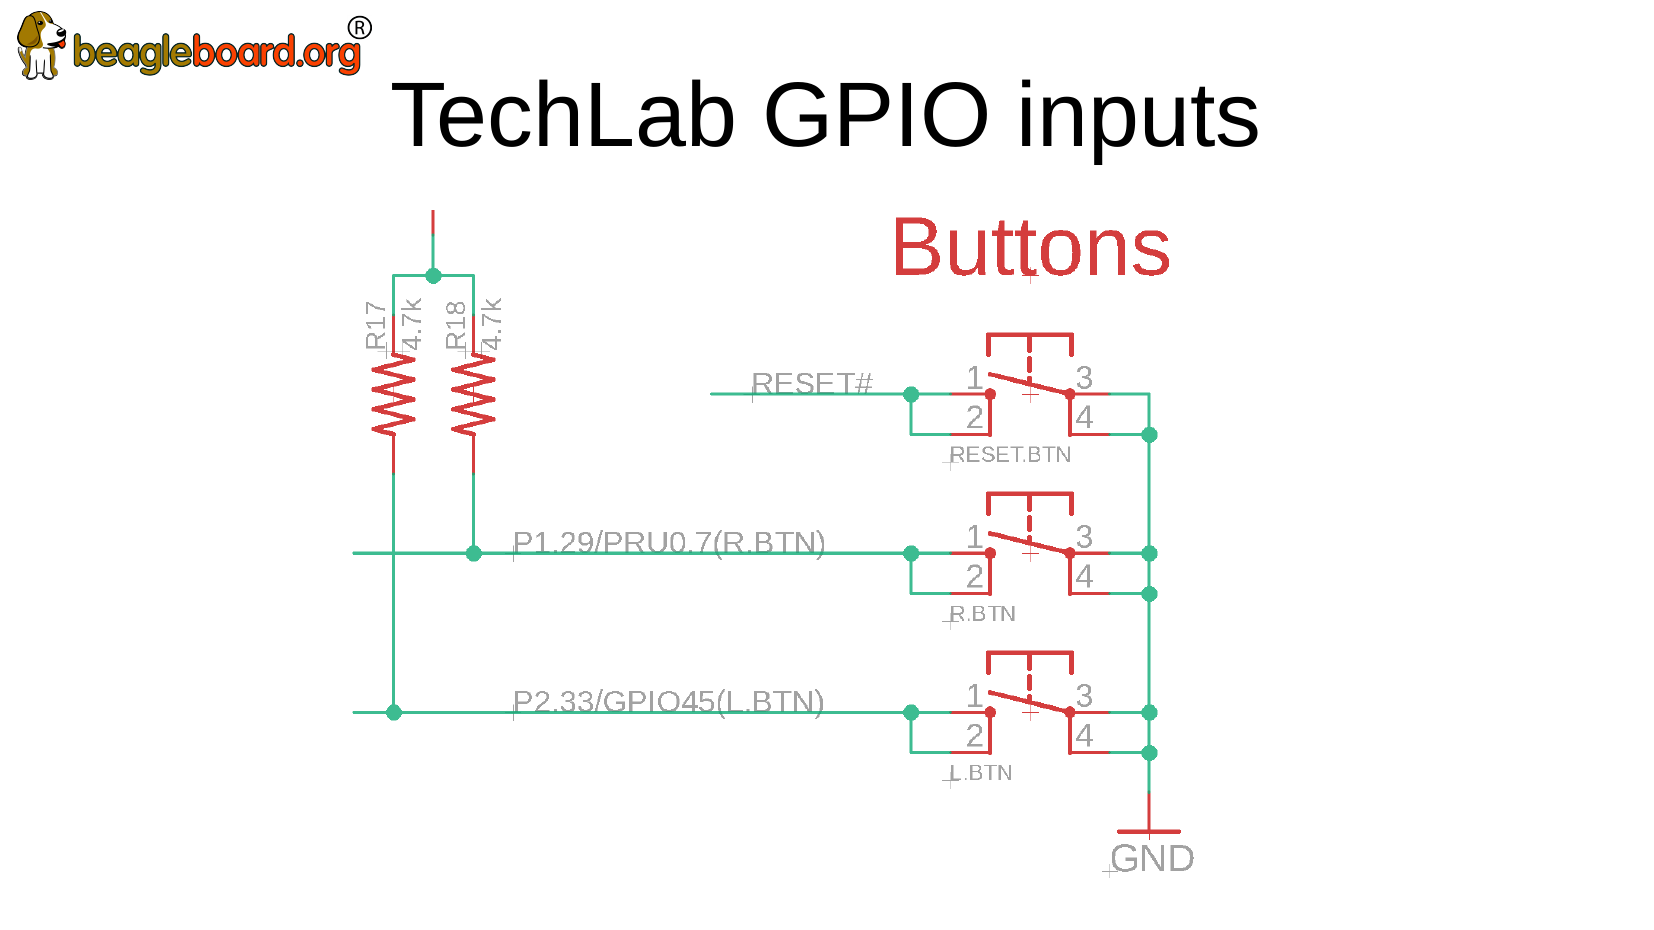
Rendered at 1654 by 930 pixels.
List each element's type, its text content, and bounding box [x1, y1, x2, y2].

title TechLab GPIO inputs [82, 37, 1571, 193]
picture [17, 11, 372, 80]
picture [320, 210, 1274, 878]
